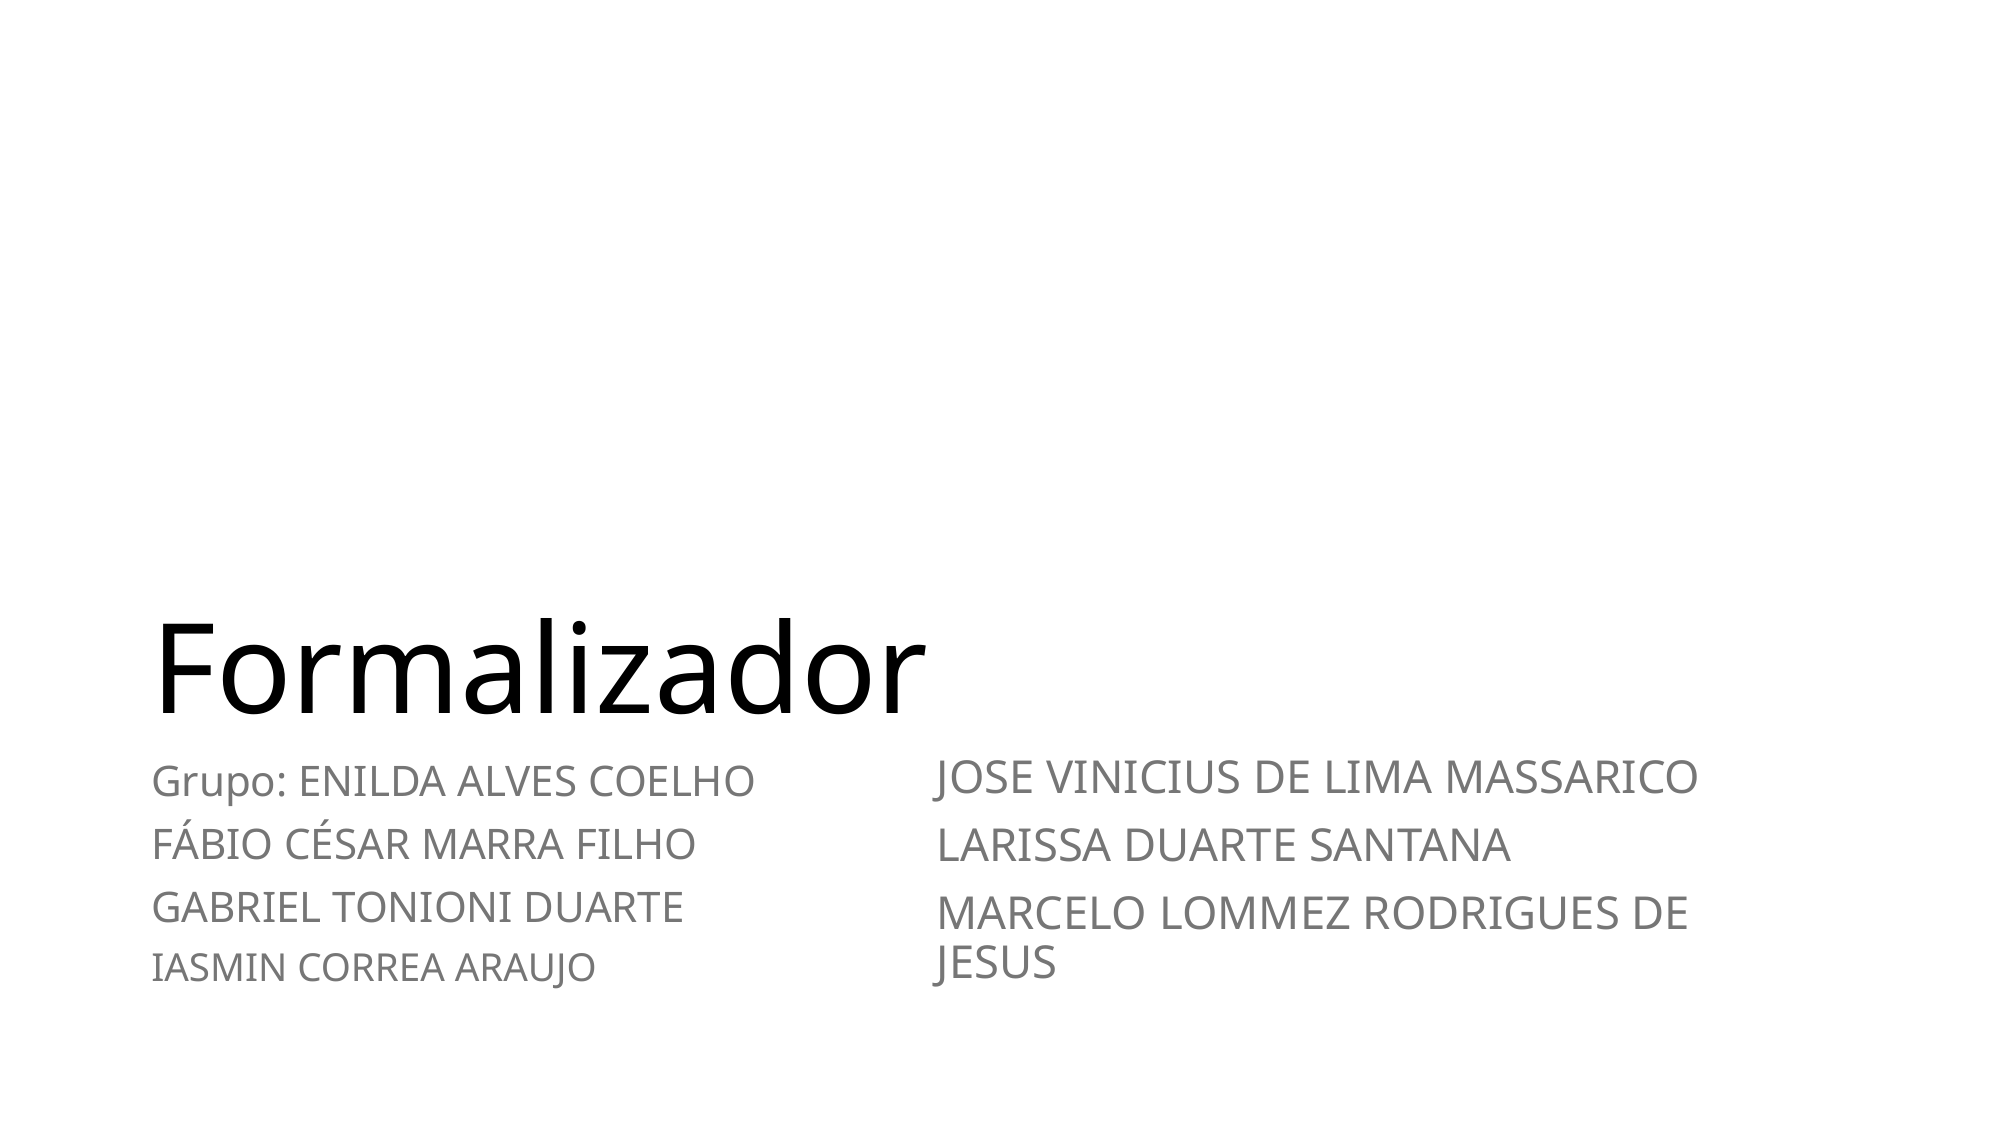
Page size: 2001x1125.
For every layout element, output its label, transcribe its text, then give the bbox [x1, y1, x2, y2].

title Formalizador [136, 280, 1862, 749]
text_box JOSE VINICIUS DE LIMA MASSARICO LARISSA DUARTE SANTANA MARCELO LOMMEZ RODRIGUES DE JESUS [921, 747, 1832, 997]
list Grupo: ENILDA ALVES COELHO FÁBIO CÉSAR MARRA FILHO GABRIEL TONIONI DUARTE IASMIN CORREA ARAUJO [136, 747, 891, 1018]
